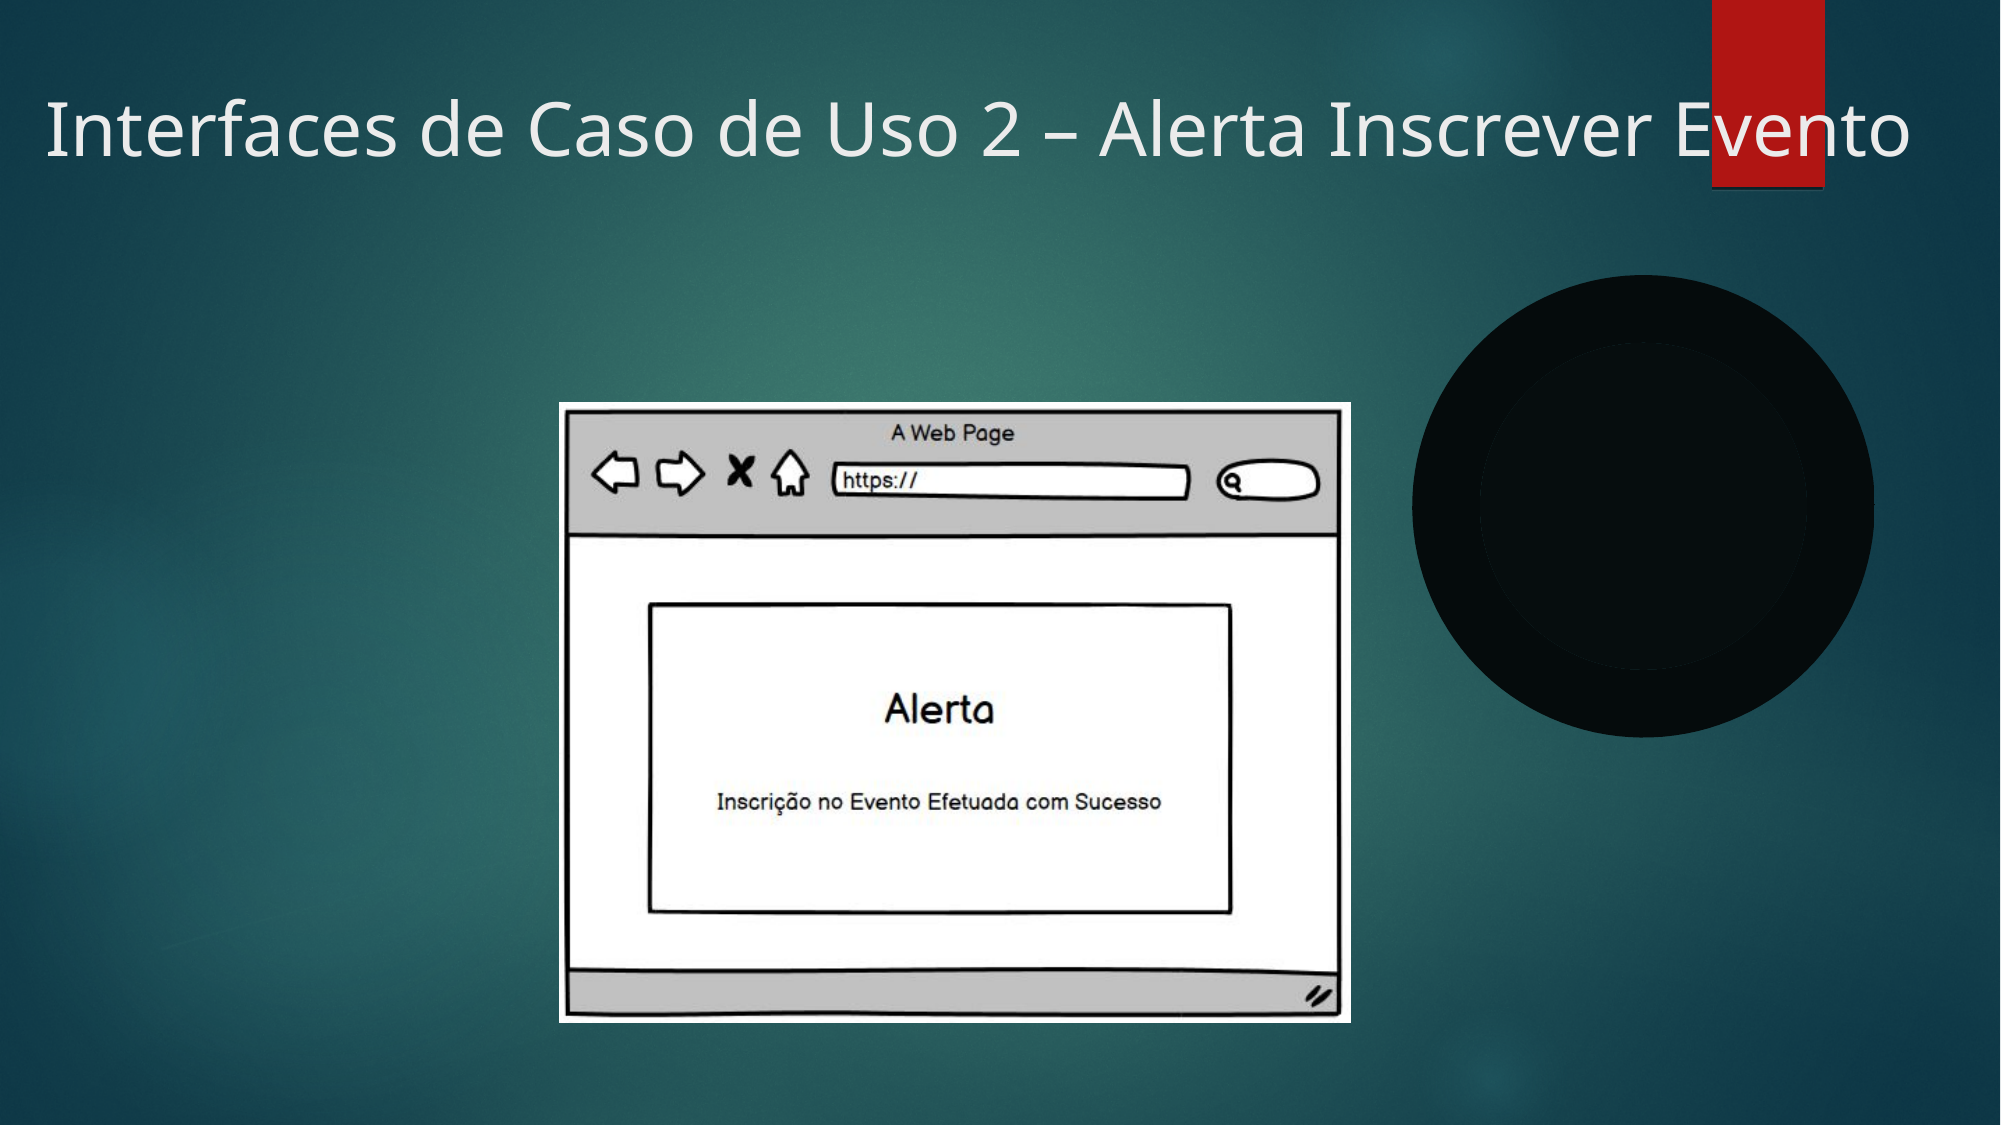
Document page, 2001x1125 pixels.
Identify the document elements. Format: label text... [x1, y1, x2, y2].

picture [559, 402, 1351, 1023]
title Interfaces de Caso de Uso 2 – Alerta Inscrever Evento [30, 74, 2000, 305]
